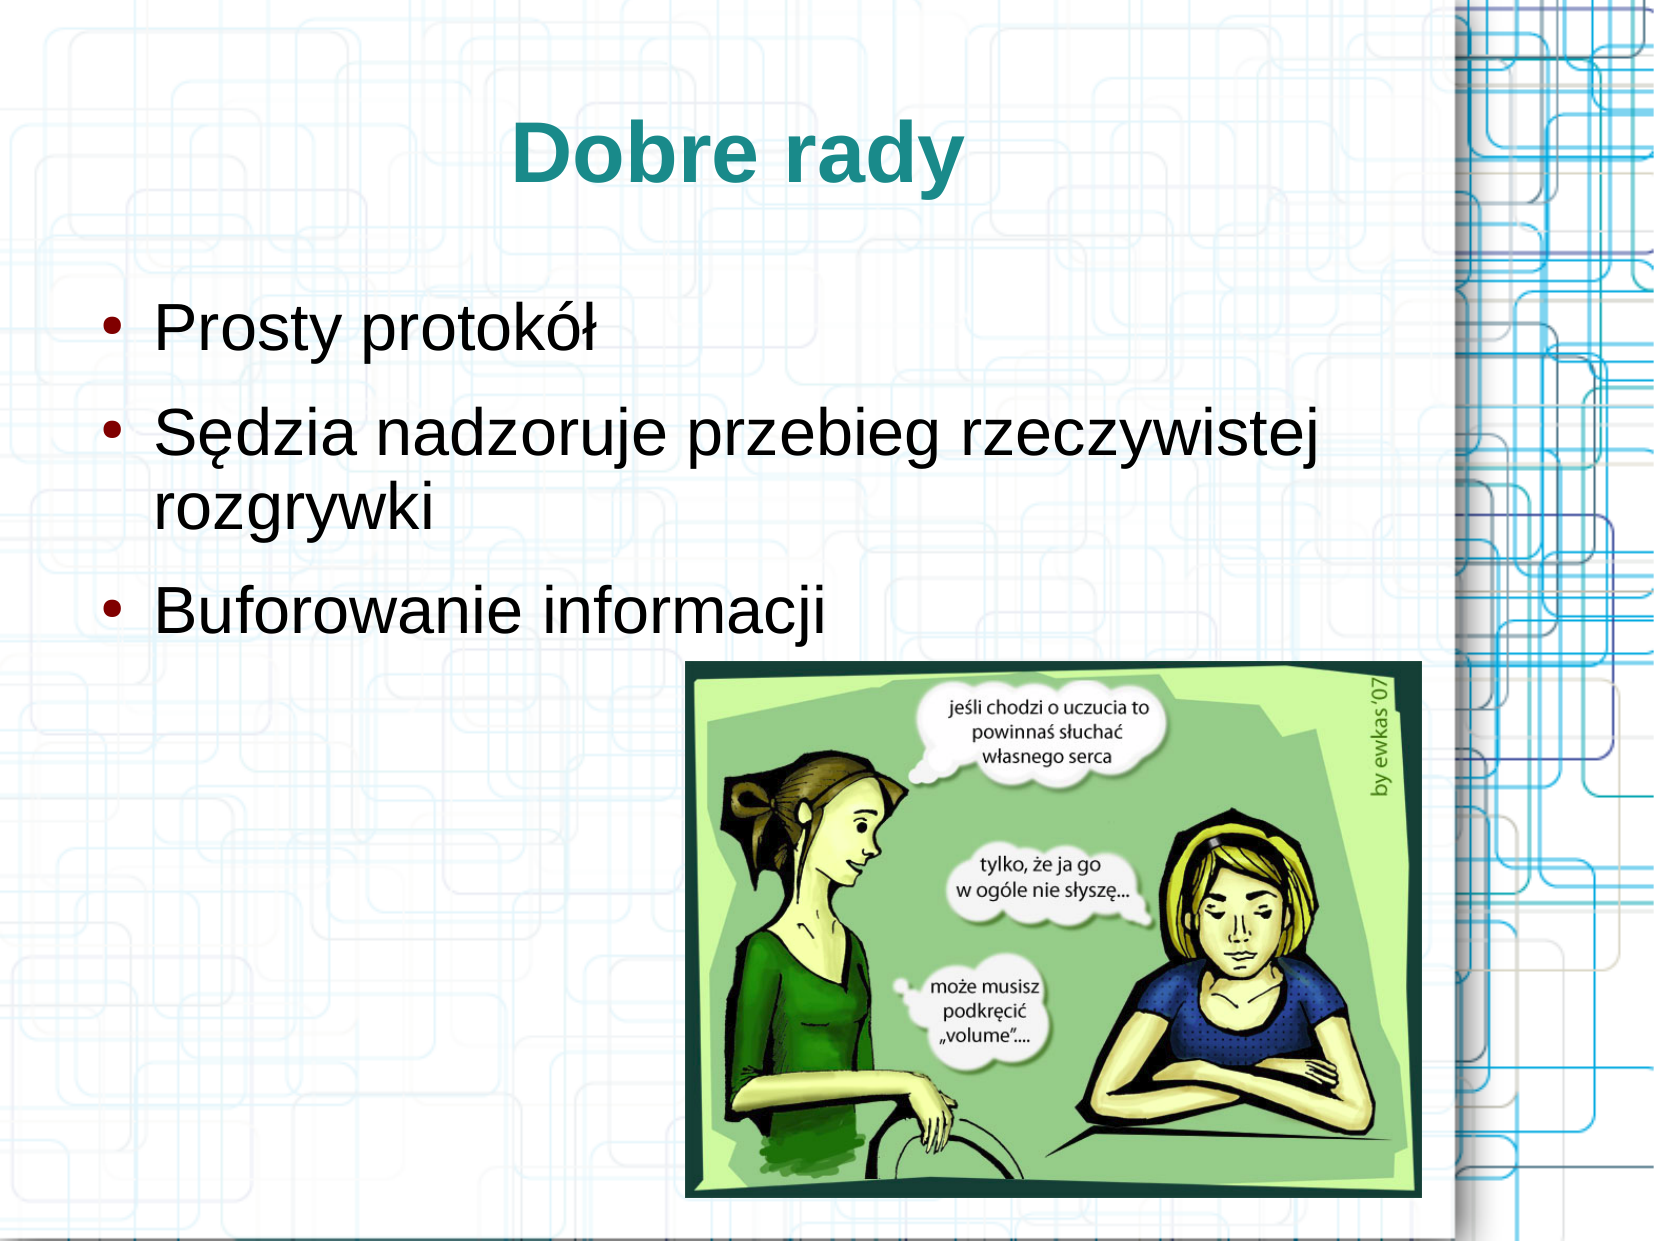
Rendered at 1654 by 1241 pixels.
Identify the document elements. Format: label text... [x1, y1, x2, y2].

title Dobre rady [59, 49, 1418, 257]
picture [0, 0, 1654, 1241]
list Prosty protokół Sędzia nadzoruje przebieg rzeczywistej rozgrywki Buforowanie informacji [82, 290, 1418, 1241]
